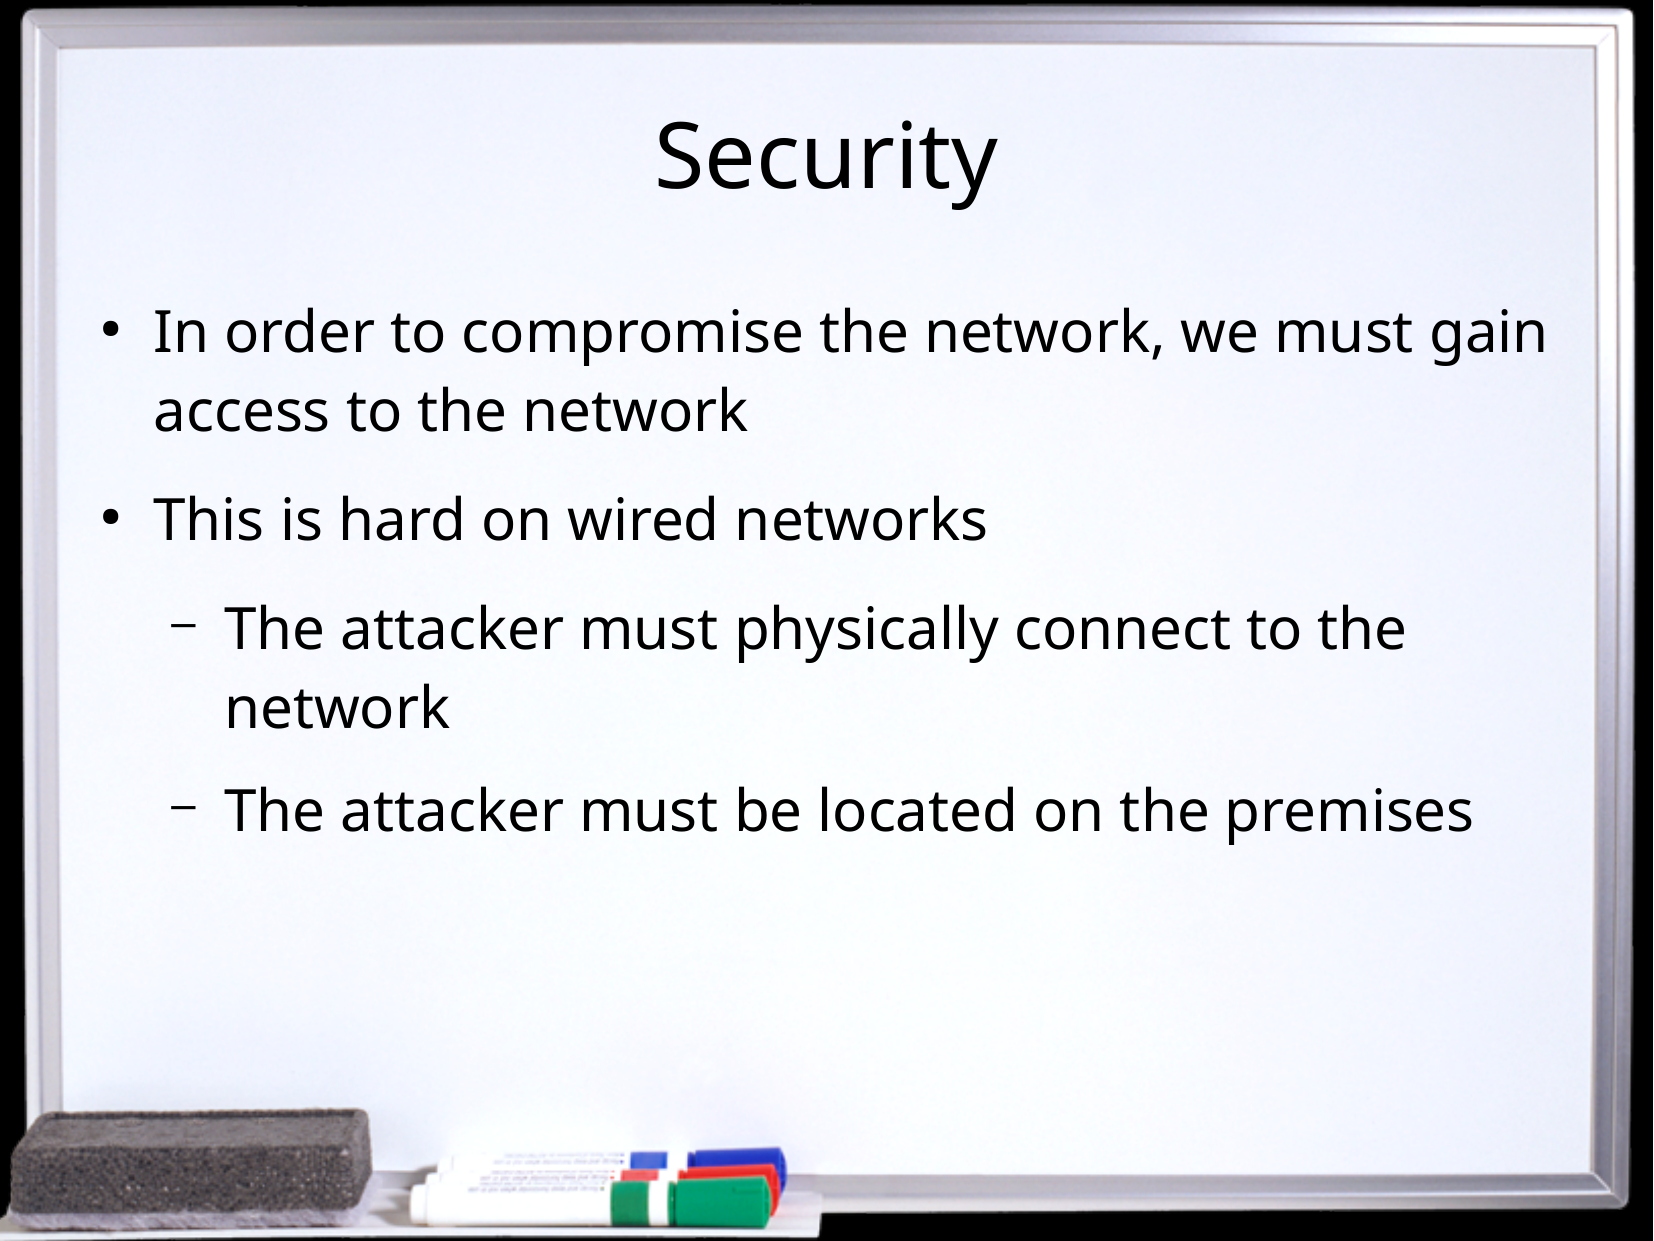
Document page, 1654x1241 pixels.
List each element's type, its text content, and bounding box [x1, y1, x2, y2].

list In order to compromise the network, we must gain access to the network This is hard on wired networks The attacker must physically connect to the network The attacker must be located on the premises [82, 290, 1571, 1109]
picture [0, 0, 1654, 1241]
title Security [82, 49, 1571, 257]
